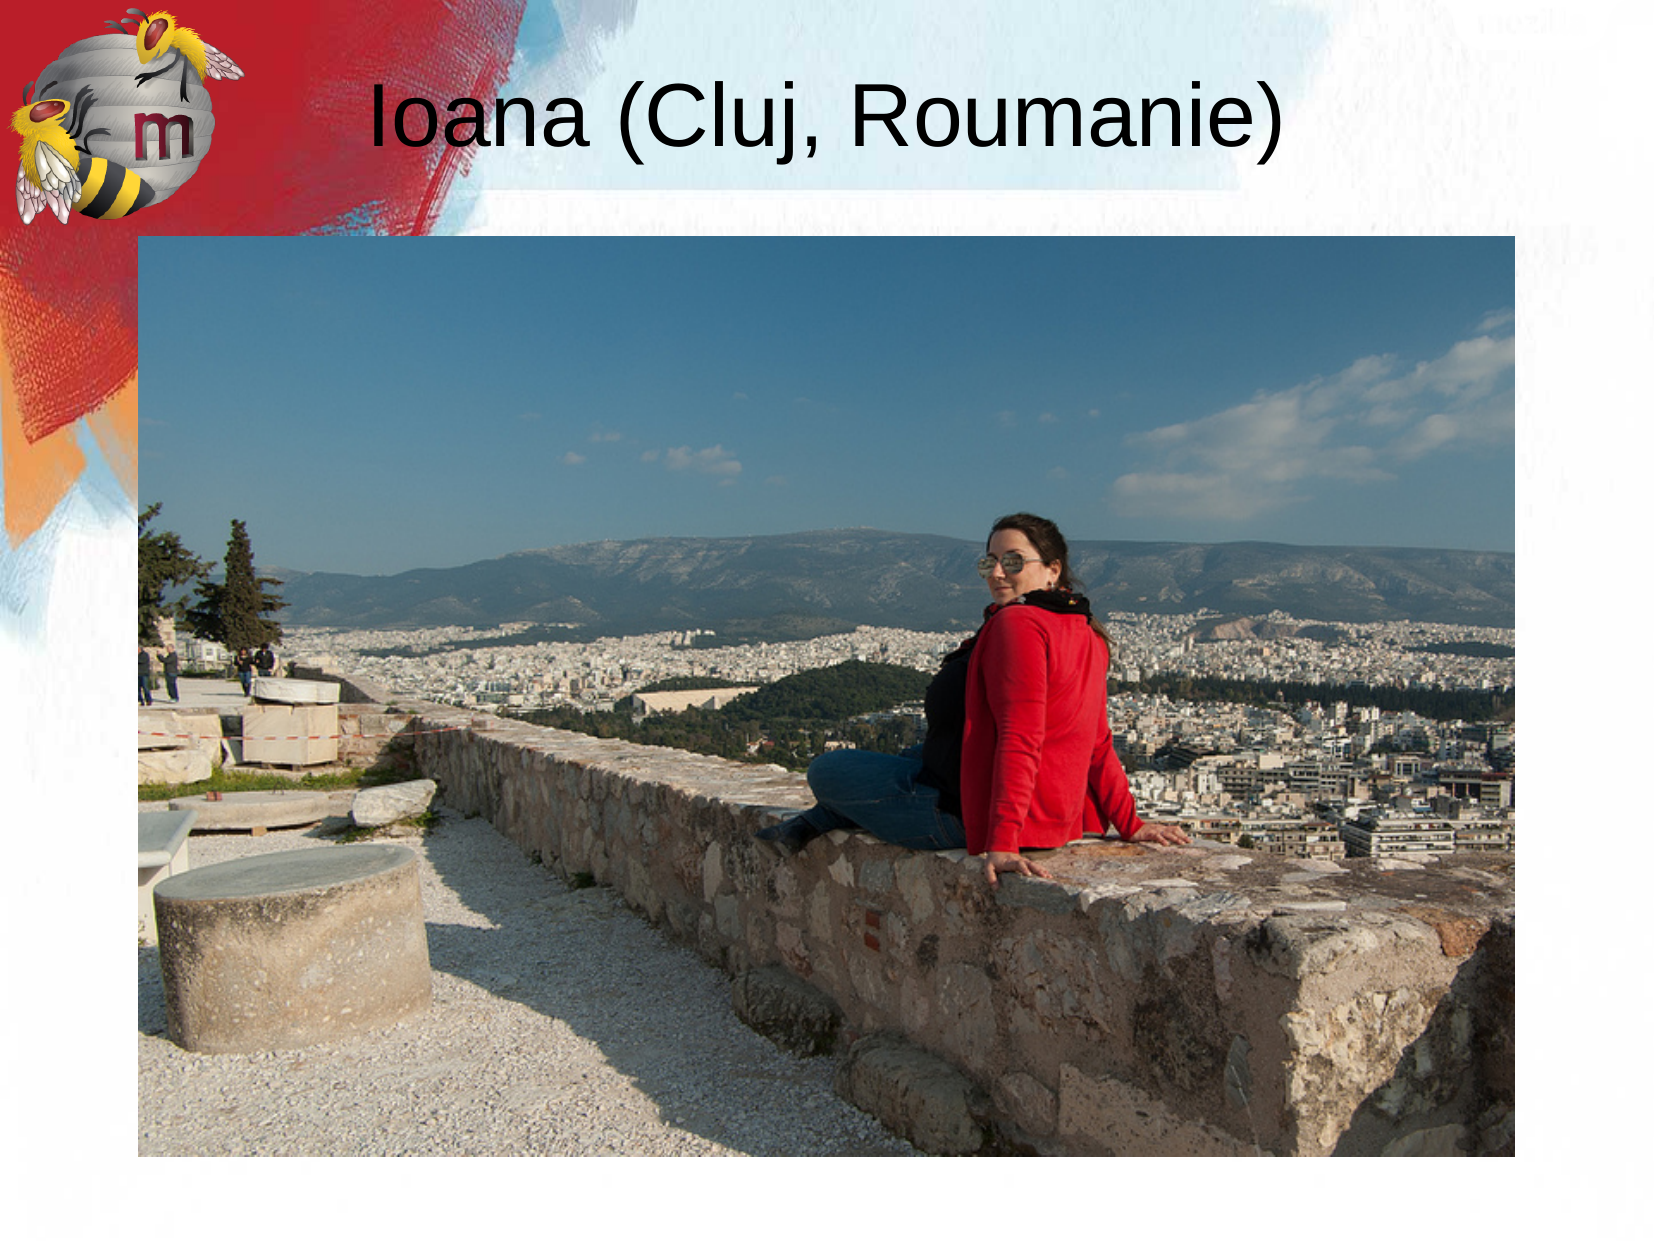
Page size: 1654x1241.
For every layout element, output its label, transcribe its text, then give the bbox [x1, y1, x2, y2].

title Ioana (Cluj, Roumanie) [45, 32, 1609, 188]
picture [0, 0, 1654, 1241]
